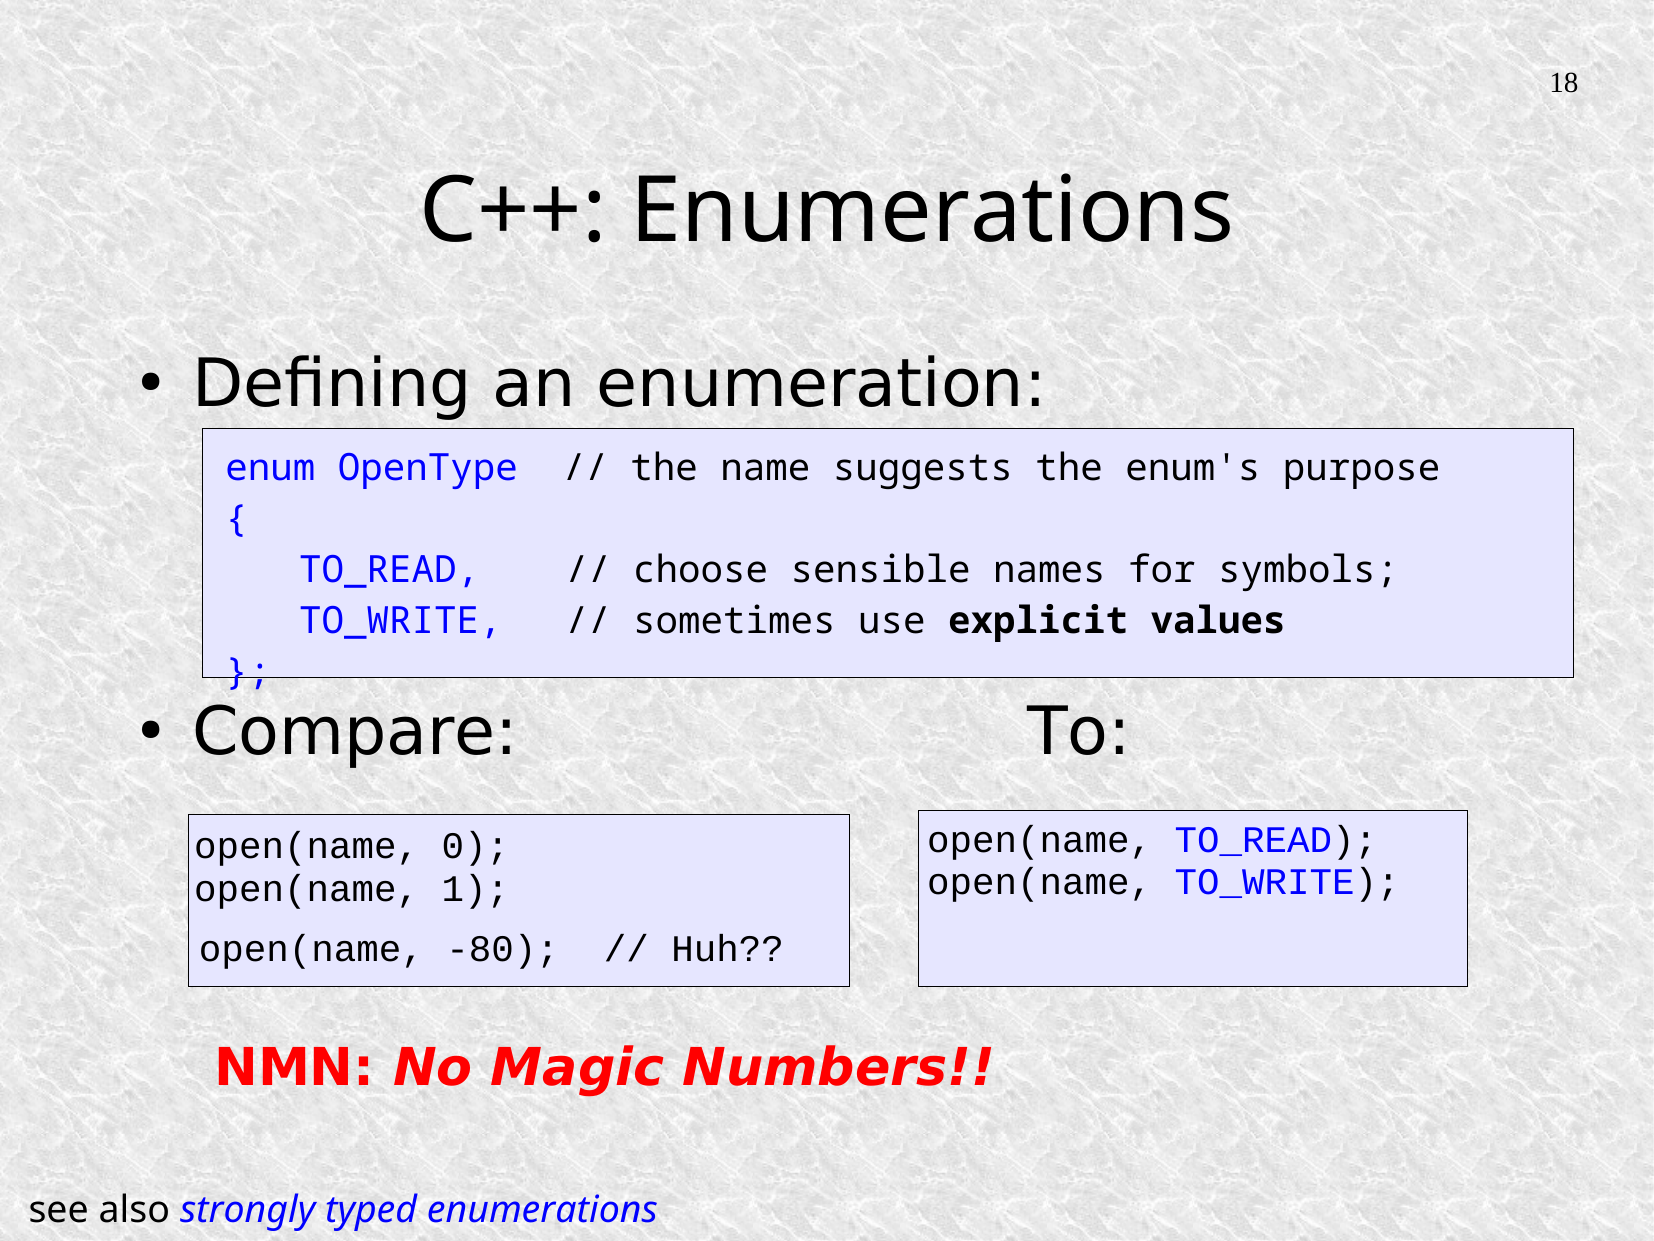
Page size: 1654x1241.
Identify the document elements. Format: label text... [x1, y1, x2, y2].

text_box open(name, -80); // Huh?? [198, 929, 836, 998]
text_box open(name, 0); open(name, 1); [194, 827, 636, 989]
text_box see also strongly typed enumerations [28, 1182, 739, 1241]
text_box [1534, 428, 1574, 678]
text_box open(name, TO_READ); open(name, TO_WRITE); [927, 820, 1489, 982]
picture [0, 0, 1654, 1241]
text_box NMN: No Magic Numbers!! [72, 1036, 1048, 1132]
text_box enum OpenType // the name suggests the enum's purpose { TO_READ, // choose sensible names for symbols; TO_WRITE, // sometimes use explicit values }; [225, 440, 1549, 716]
title C++: Enumerations [121, 102, 1534, 310]
list Defining an enumeration: Compare: To: [121, 344, 1534, 1211]
